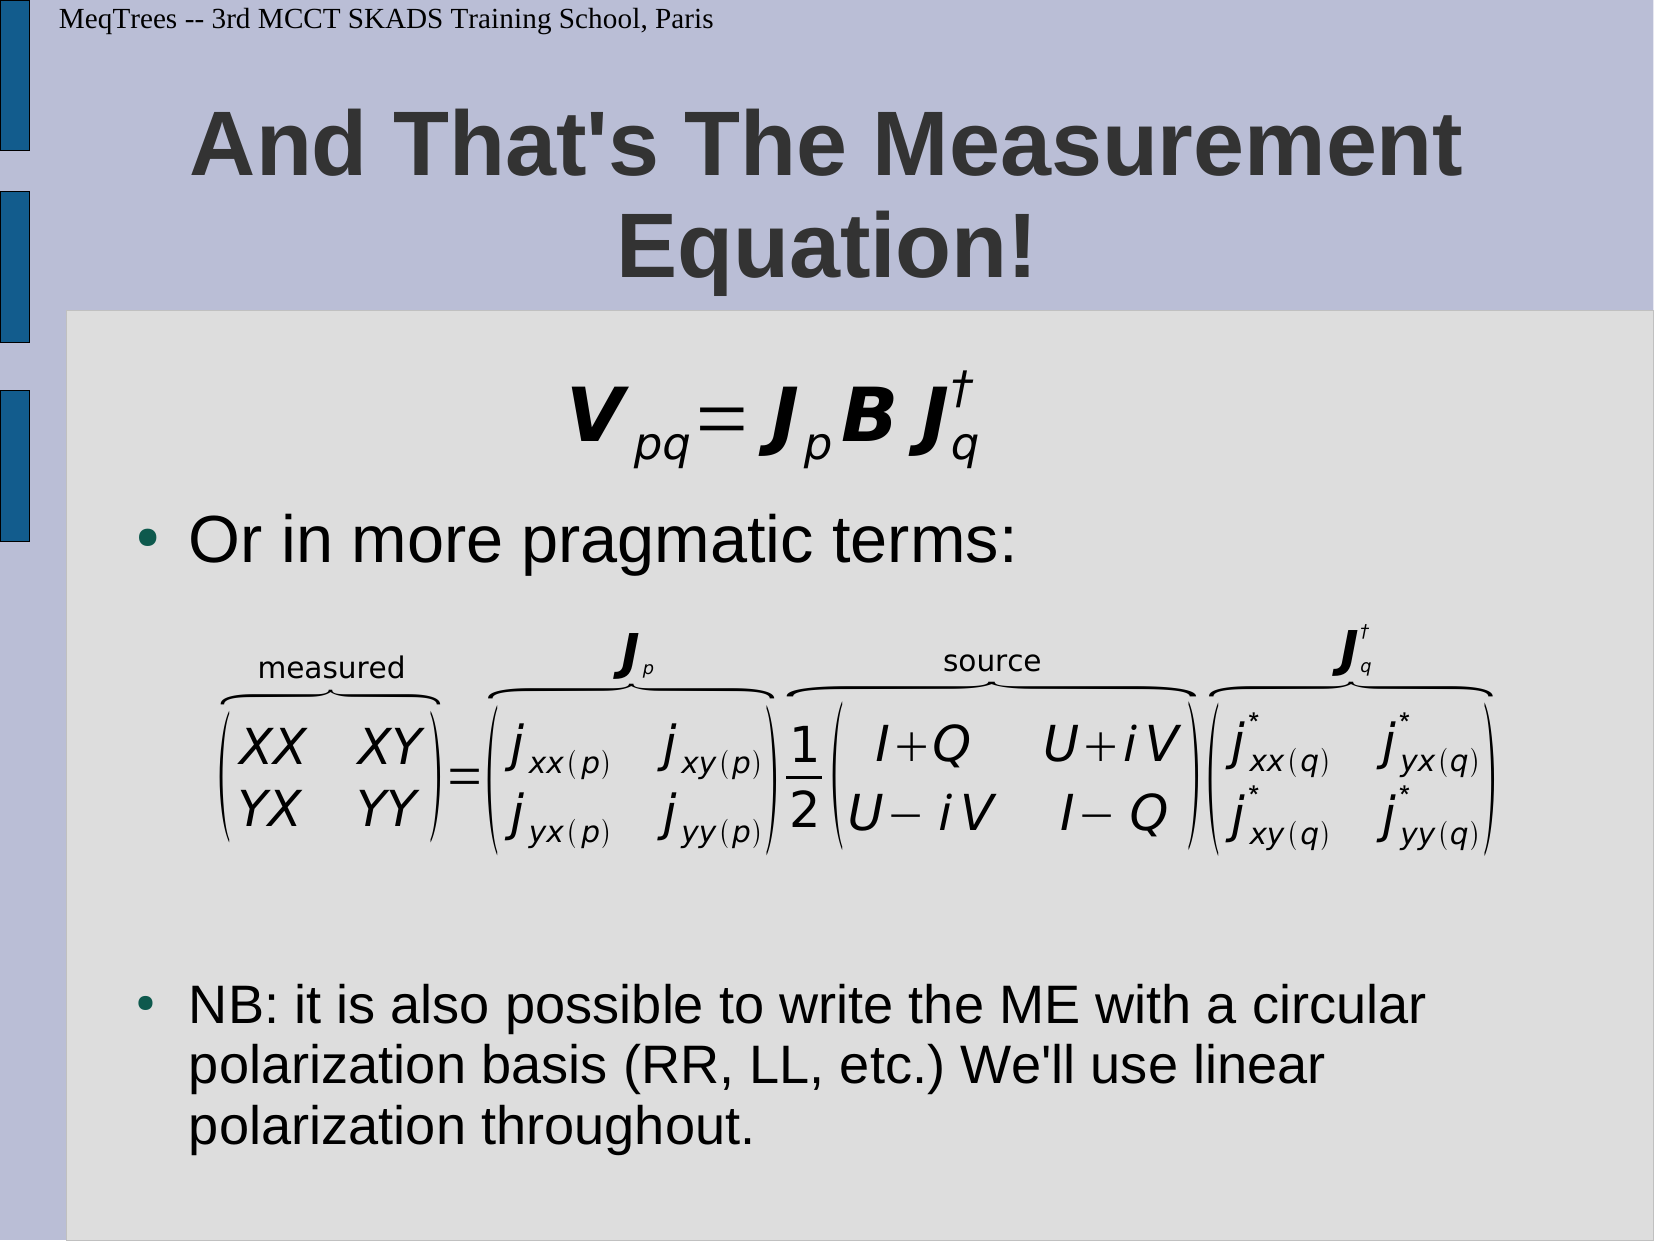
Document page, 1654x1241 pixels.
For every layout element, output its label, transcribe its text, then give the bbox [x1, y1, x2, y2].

chart [210, 621, 1506, 859]
chart [560, 362, 986, 471]
list NB: it is also possible to write the ME with a circular polarization basis (RR, LL, etc.) We'll use linear polarization throughout. [118, 974, 1531, 1157]
title And That's The Measurement Equation! [121, 91, 1534, 299]
list Or in more pragmatic terms: [118, 501, 1531, 621]
